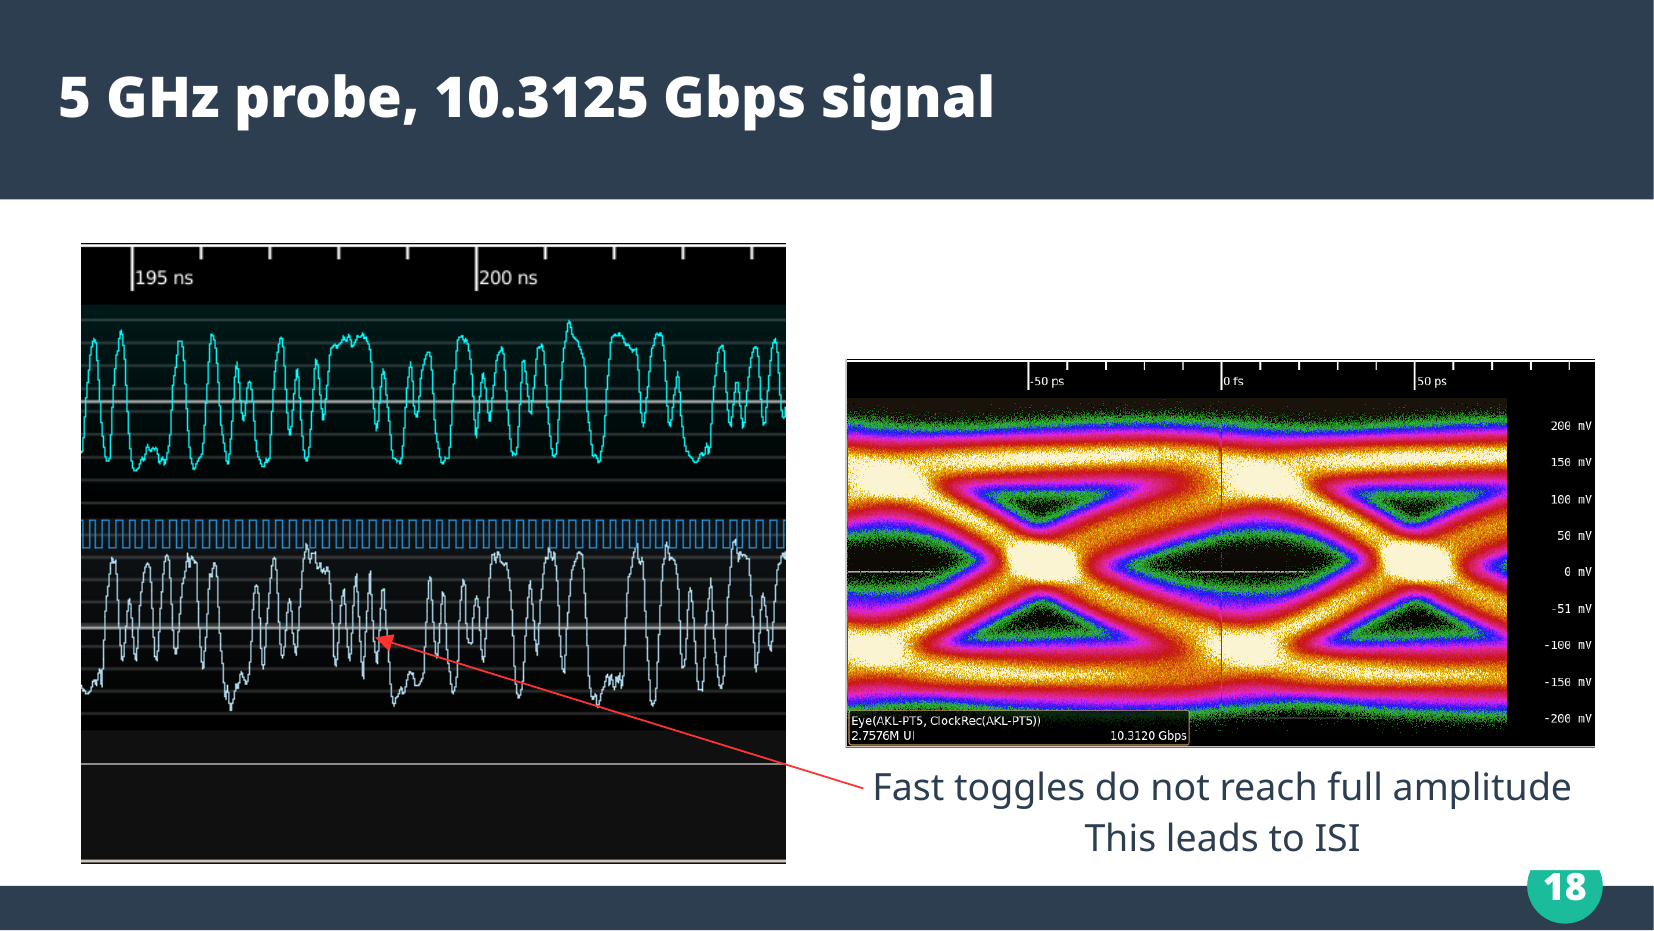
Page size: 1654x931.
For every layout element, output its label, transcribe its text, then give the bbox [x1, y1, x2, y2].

picture [845, 359, 1595, 748]
text_box Fast toggles do not reach full amplitude This leads to ISI [857, 760, 1634, 863]
title 5 GHz probe, 10.3125 Gbps signal [59, 37, 1595, 155]
picture [81, 243, 786, 864]
